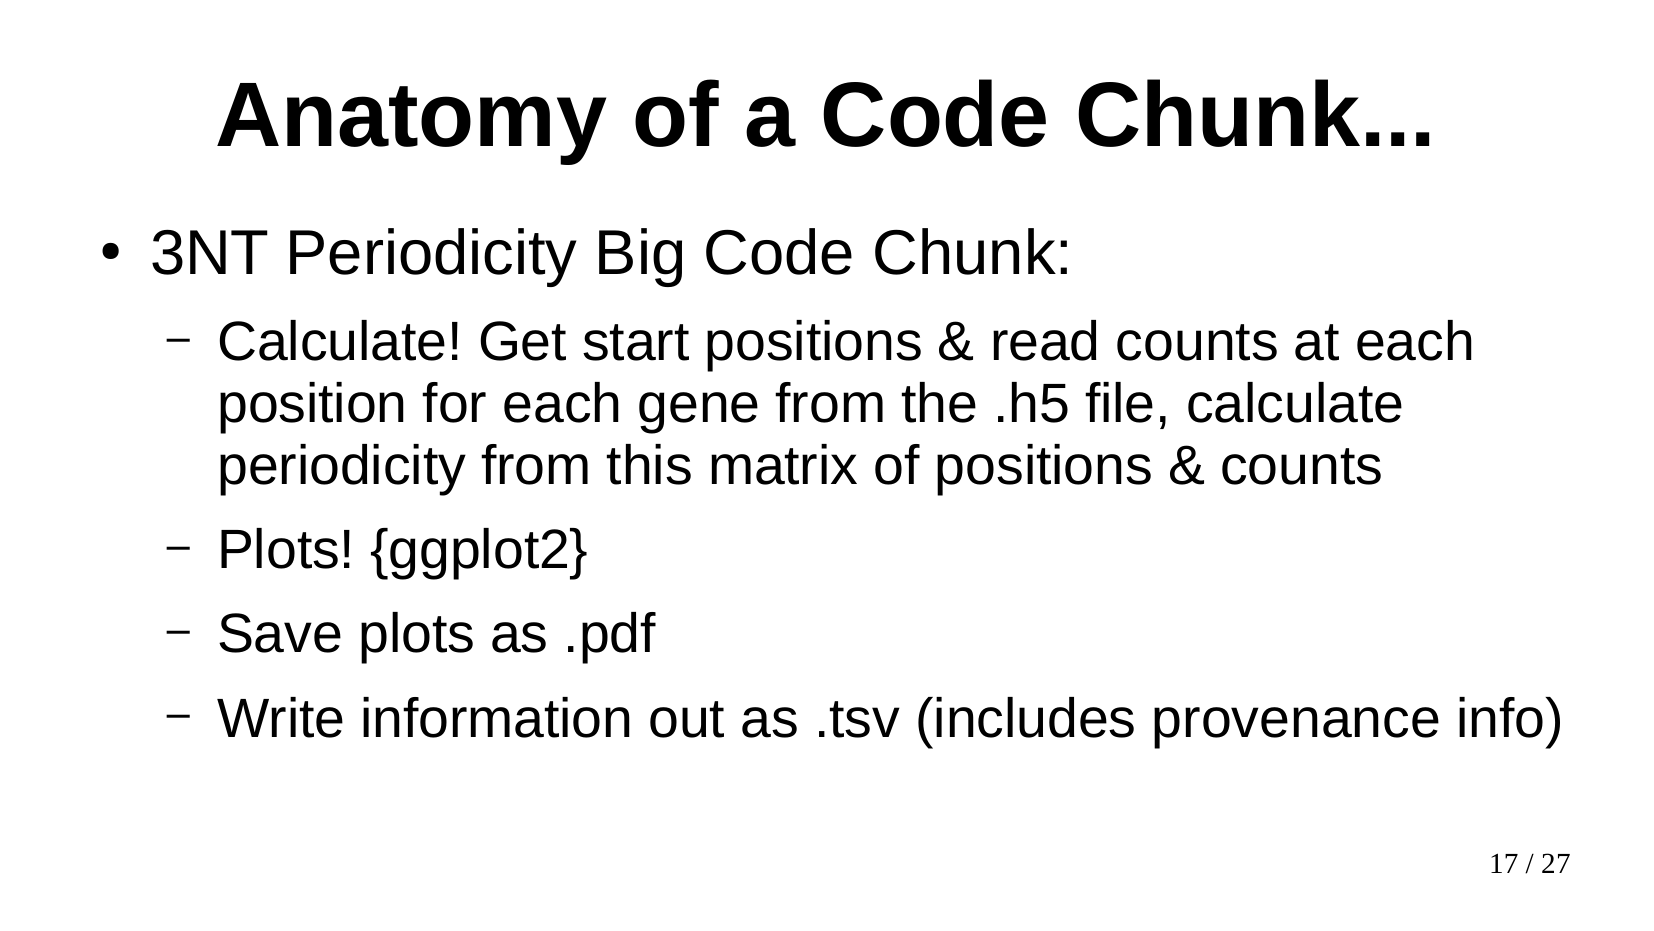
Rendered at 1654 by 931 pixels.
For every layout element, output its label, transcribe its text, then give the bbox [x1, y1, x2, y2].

title Anatomy of a Code Chunk... [82, 37, 1571, 193]
list 3NT Periodicity Big Code Chunk: Calculate! Get start positions & read counts at each position for each gene from the .h5 file, calculate periodicity from this matrix of positions & counts Plots! {ggplot2} Save plots as .pdf Write information out as .tsv (includes provenance info) [82, 217, 1571, 758]
